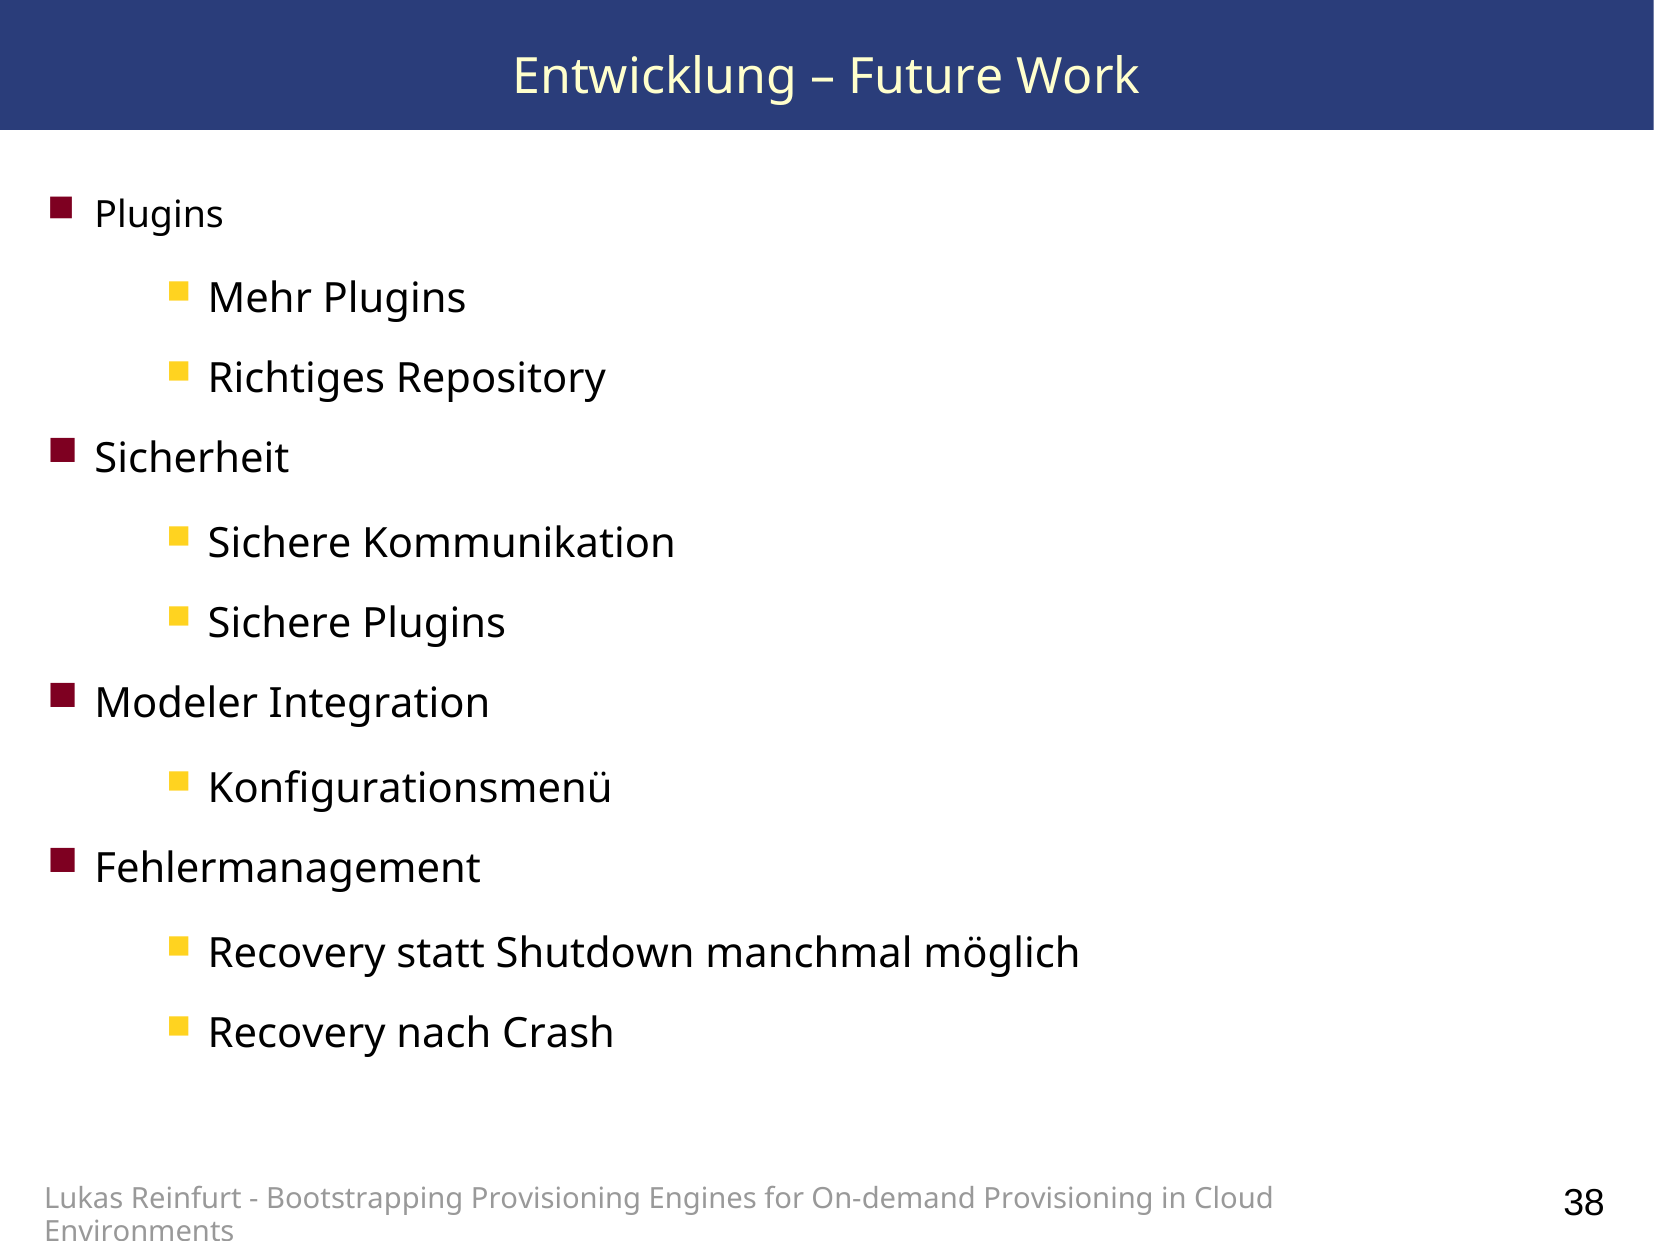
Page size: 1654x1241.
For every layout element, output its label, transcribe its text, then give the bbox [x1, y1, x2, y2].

list Plugins Mehr Plugins Richtiges Repository Sicherheit Sichere Kommunikation Sichere Plugins Modeler Integration Konfigurationsmenü Fehlermanagement Recovery statt Shutdown manchmal möglich Recovery nach Crash [47, 177, 1618, 1146]
title Entwicklung – Future Work [47, 23, 1607, 119]
